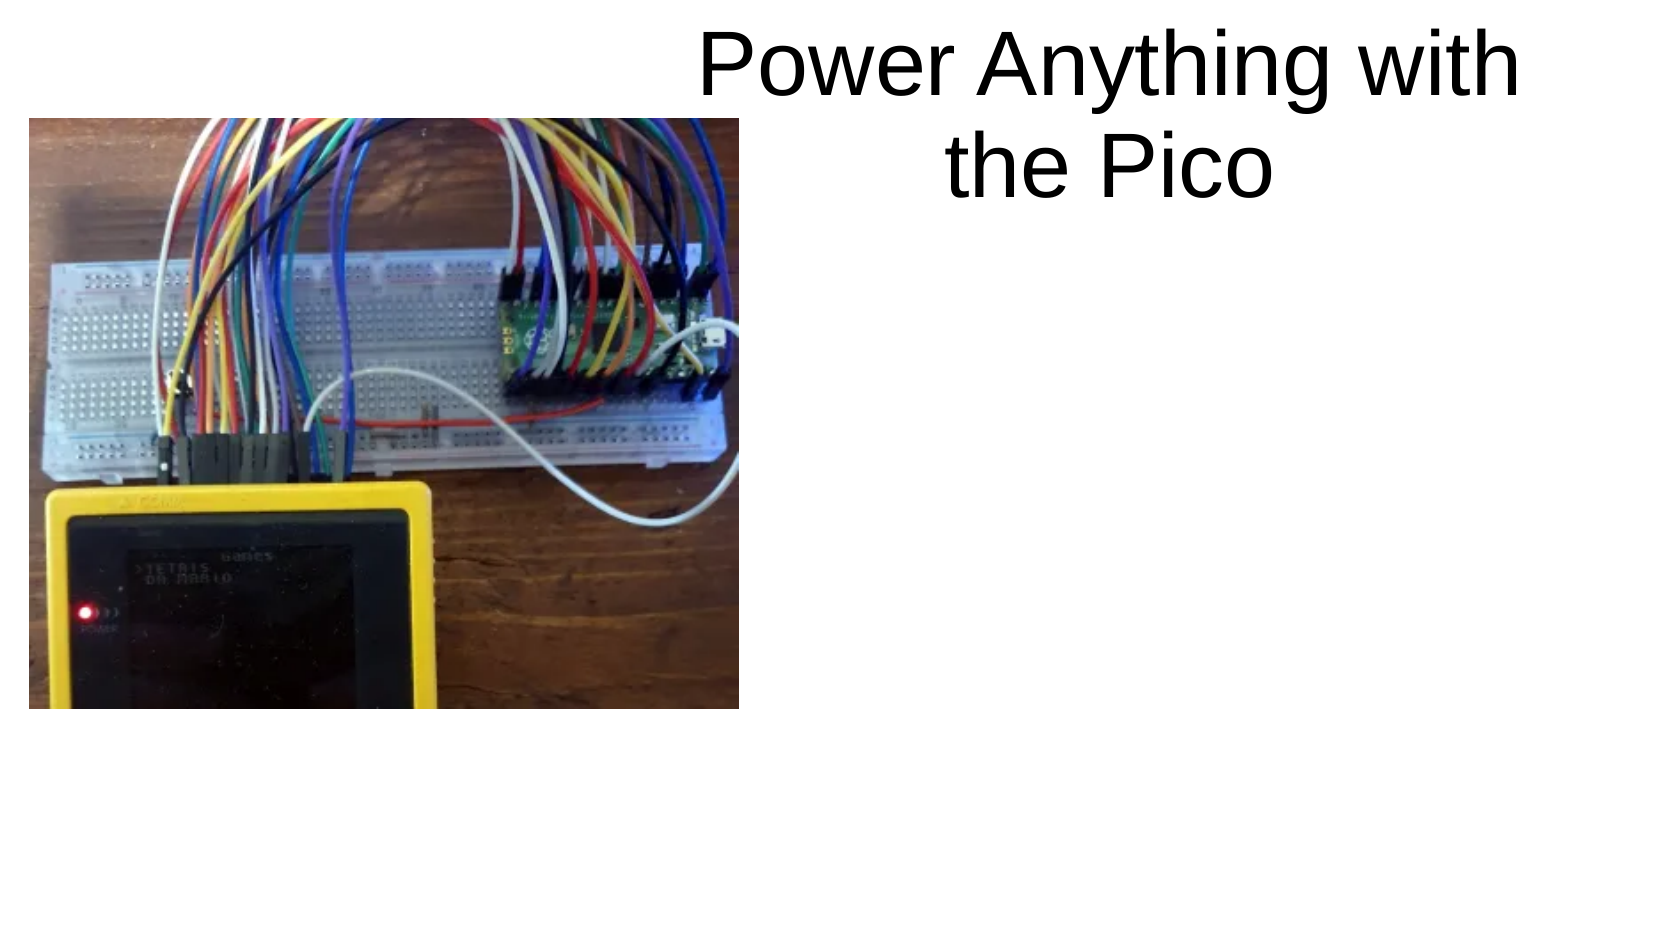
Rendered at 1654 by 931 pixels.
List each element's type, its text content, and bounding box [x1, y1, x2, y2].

title Power Anything with the Pico [649, 12, 1571, 218]
picture [29, 118, 739, 709]
